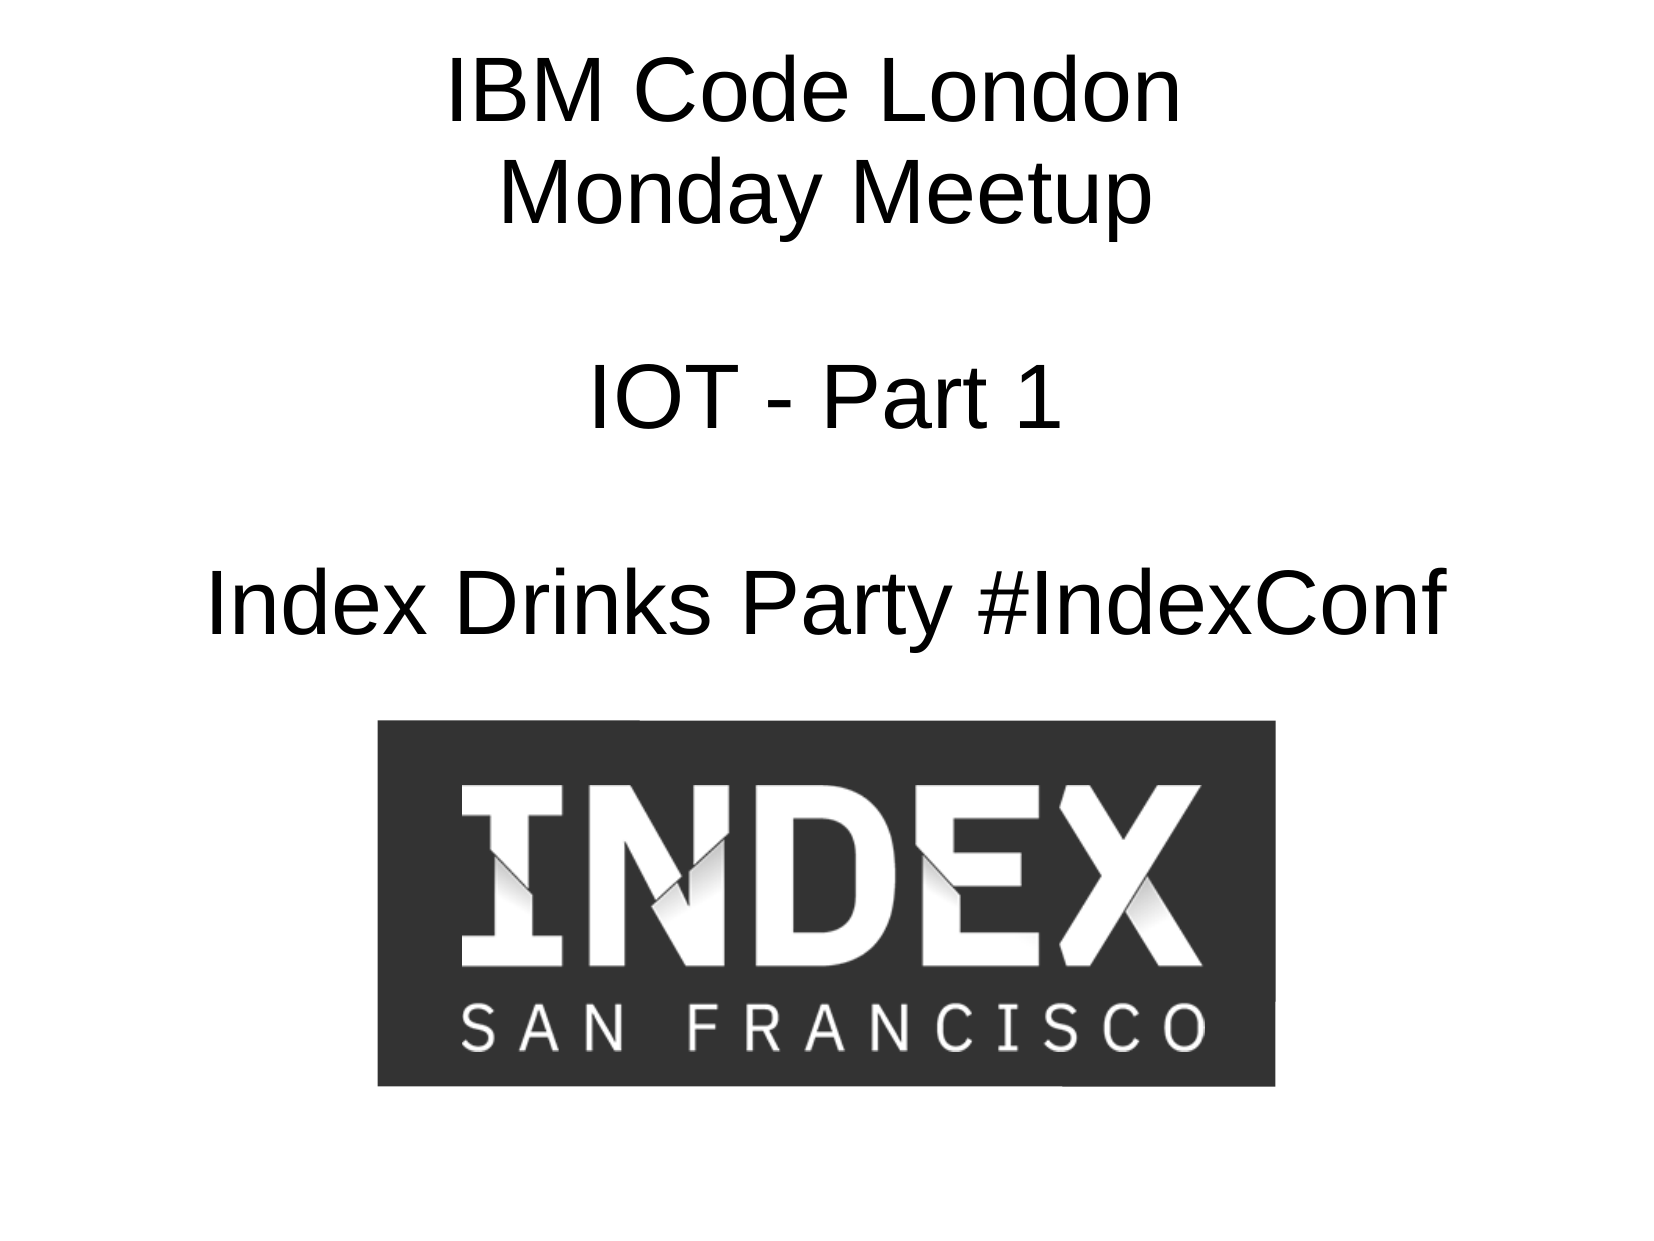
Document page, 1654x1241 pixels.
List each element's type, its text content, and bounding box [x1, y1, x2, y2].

picture [462, 785, 1205, 1052]
text_box [377, 720, 1276, 1087]
title IBM Code London Monday Meetup IOT - Part 1 Index Drinks Party #IndexConf [82, 38, 1571, 654]
